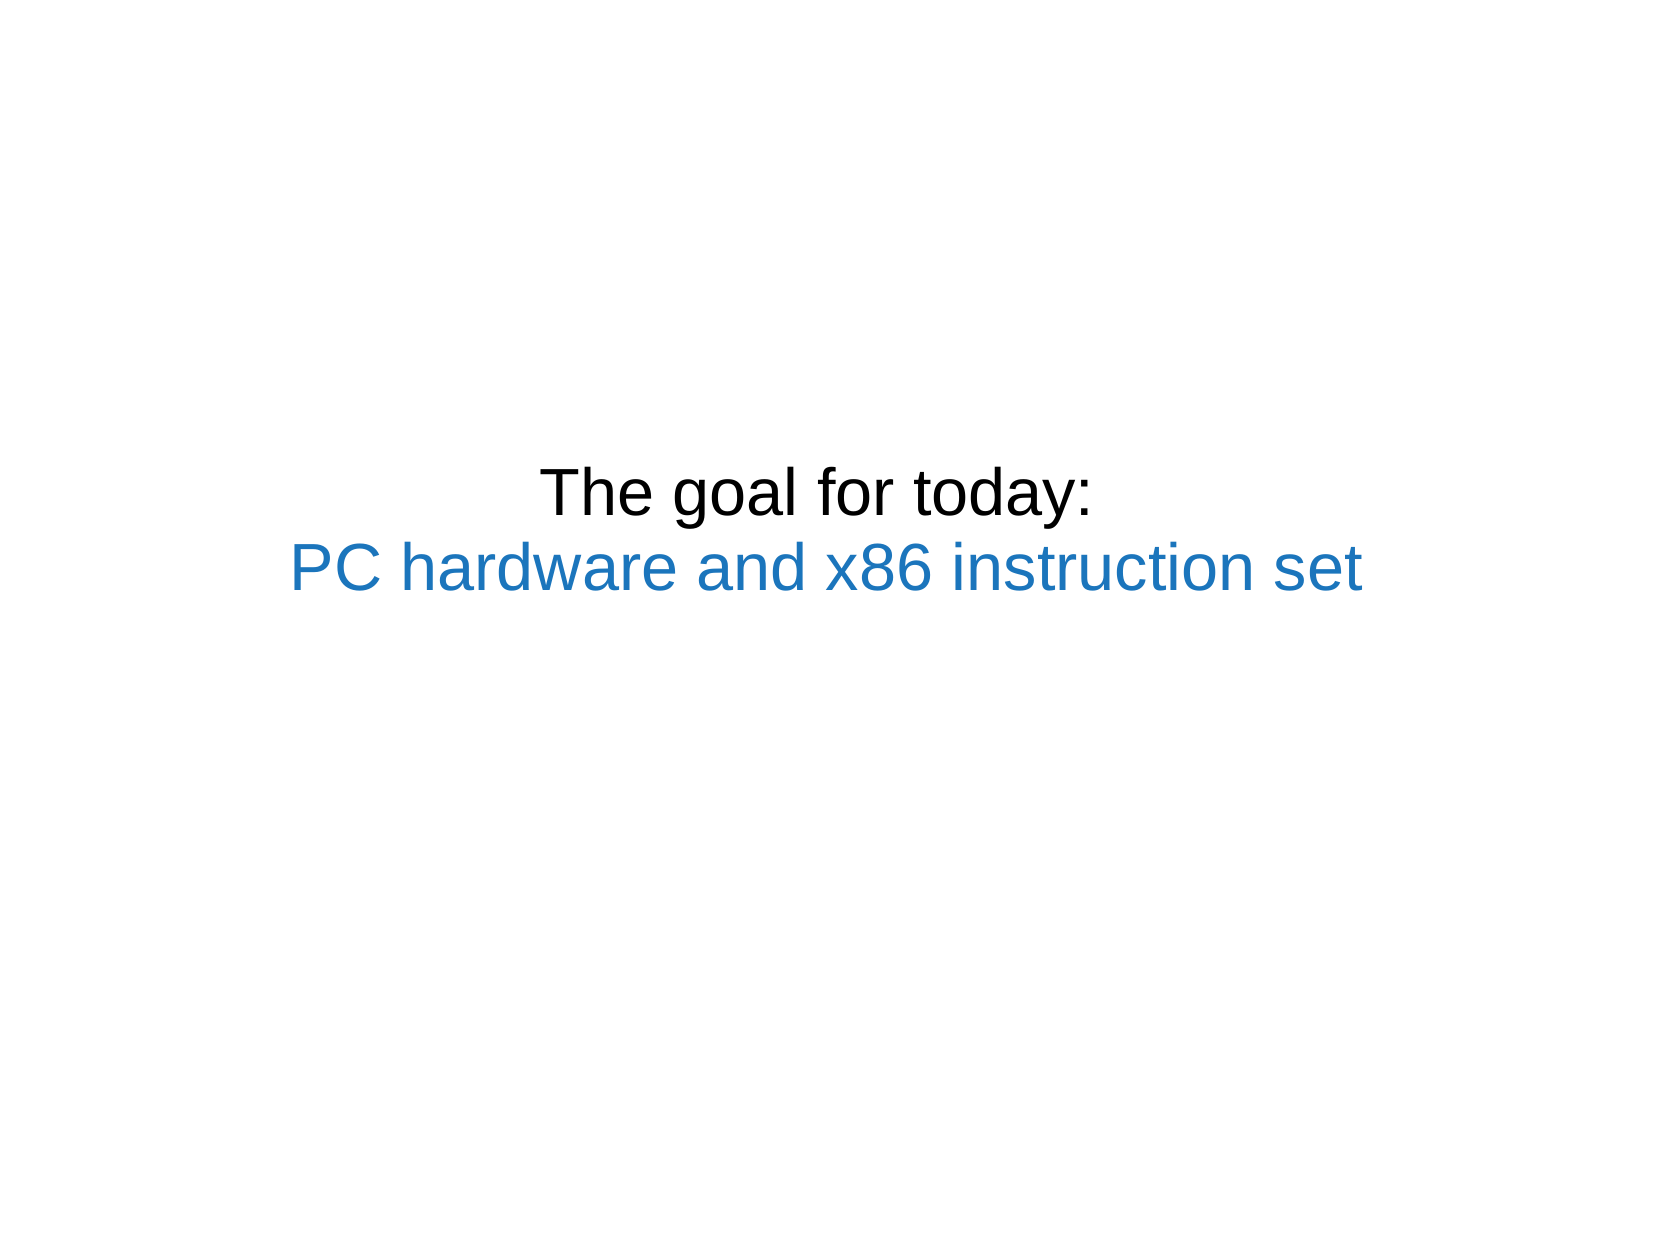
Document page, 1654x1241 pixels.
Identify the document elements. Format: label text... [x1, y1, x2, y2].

subtitle The goal for today: PC hardware and x86 instruction set [82, 49, 1571, 1010]
